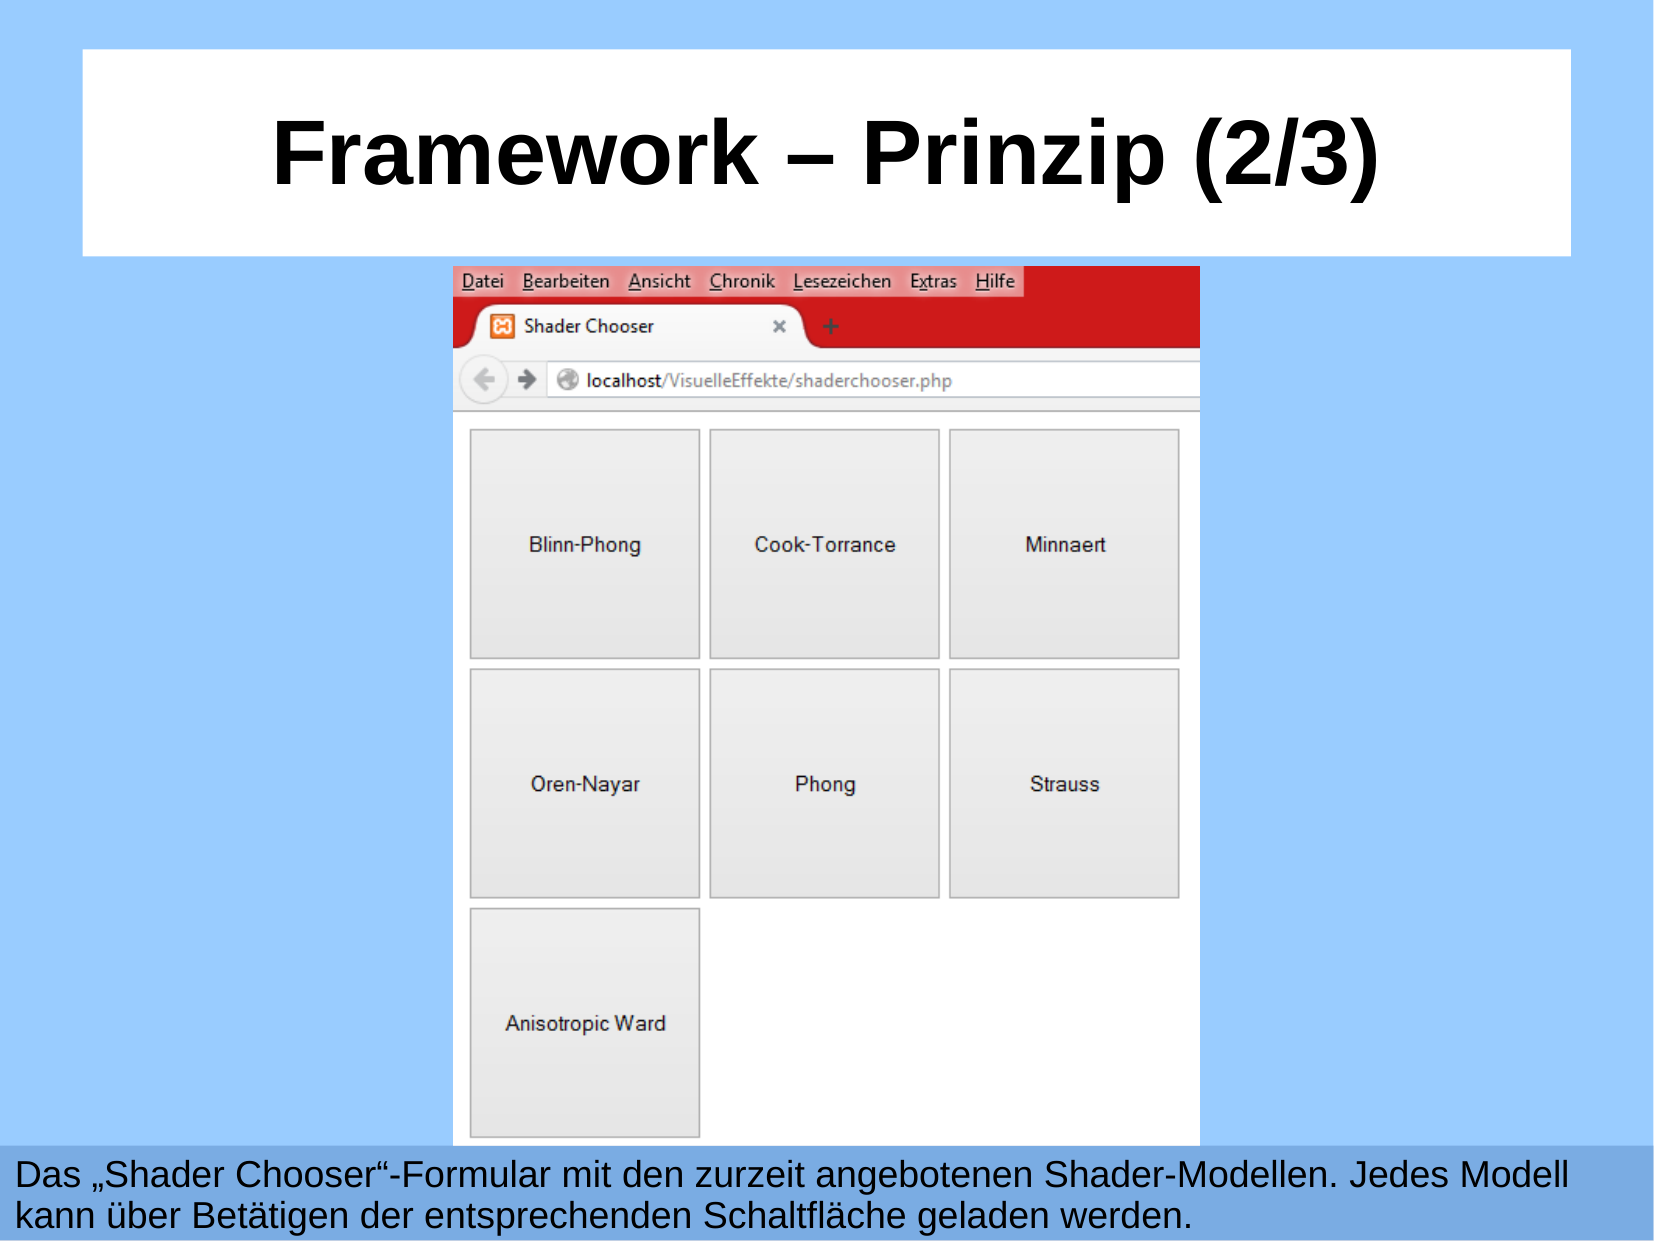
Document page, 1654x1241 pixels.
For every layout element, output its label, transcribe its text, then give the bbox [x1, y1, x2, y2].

picture [453, 266, 1200, 1145]
text_box Das „Shader Chooser“-Formular mit den zurzeit angebotenen Shader-Modellen. Jedes Modell kann über Betätigen der entsprechenden Schaltfläche geladen werden. [0, 1145, 1654, 1241]
title Framework – Prinzip (2/3) [82, 49, 1571, 257]
